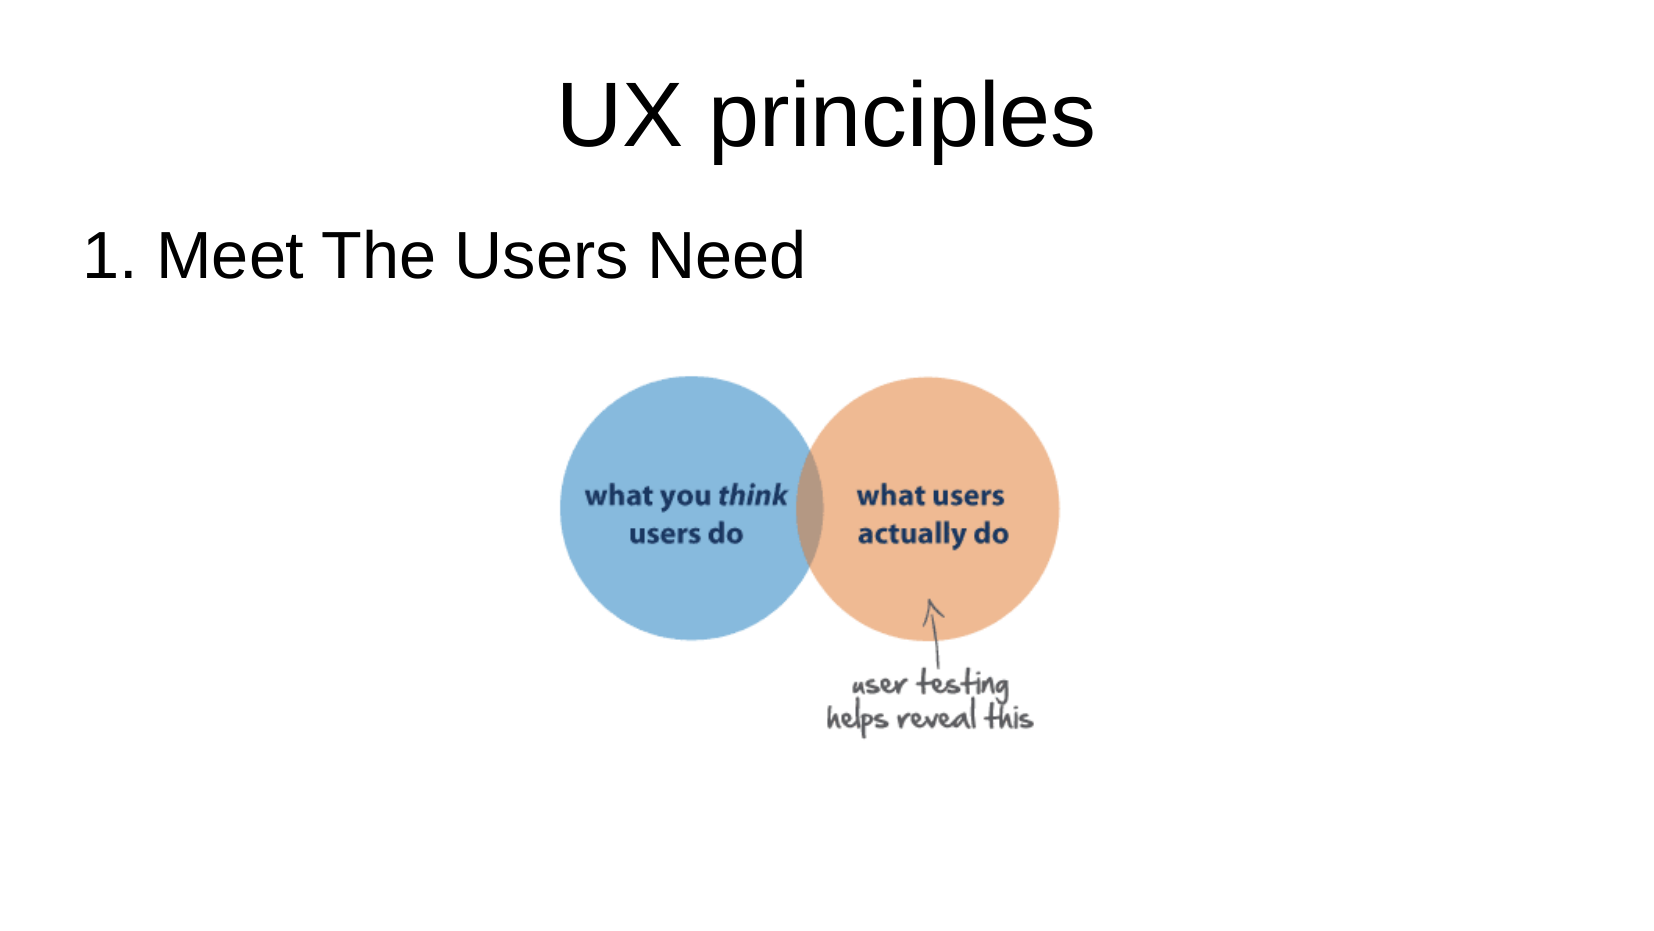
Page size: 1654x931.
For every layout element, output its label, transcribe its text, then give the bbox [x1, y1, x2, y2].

subtitle 1. Meet The Users Need [82, 217, 1571, 758]
picture [537, 353, 1084, 748]
title UX principles [82, 37, 1571, 193]
